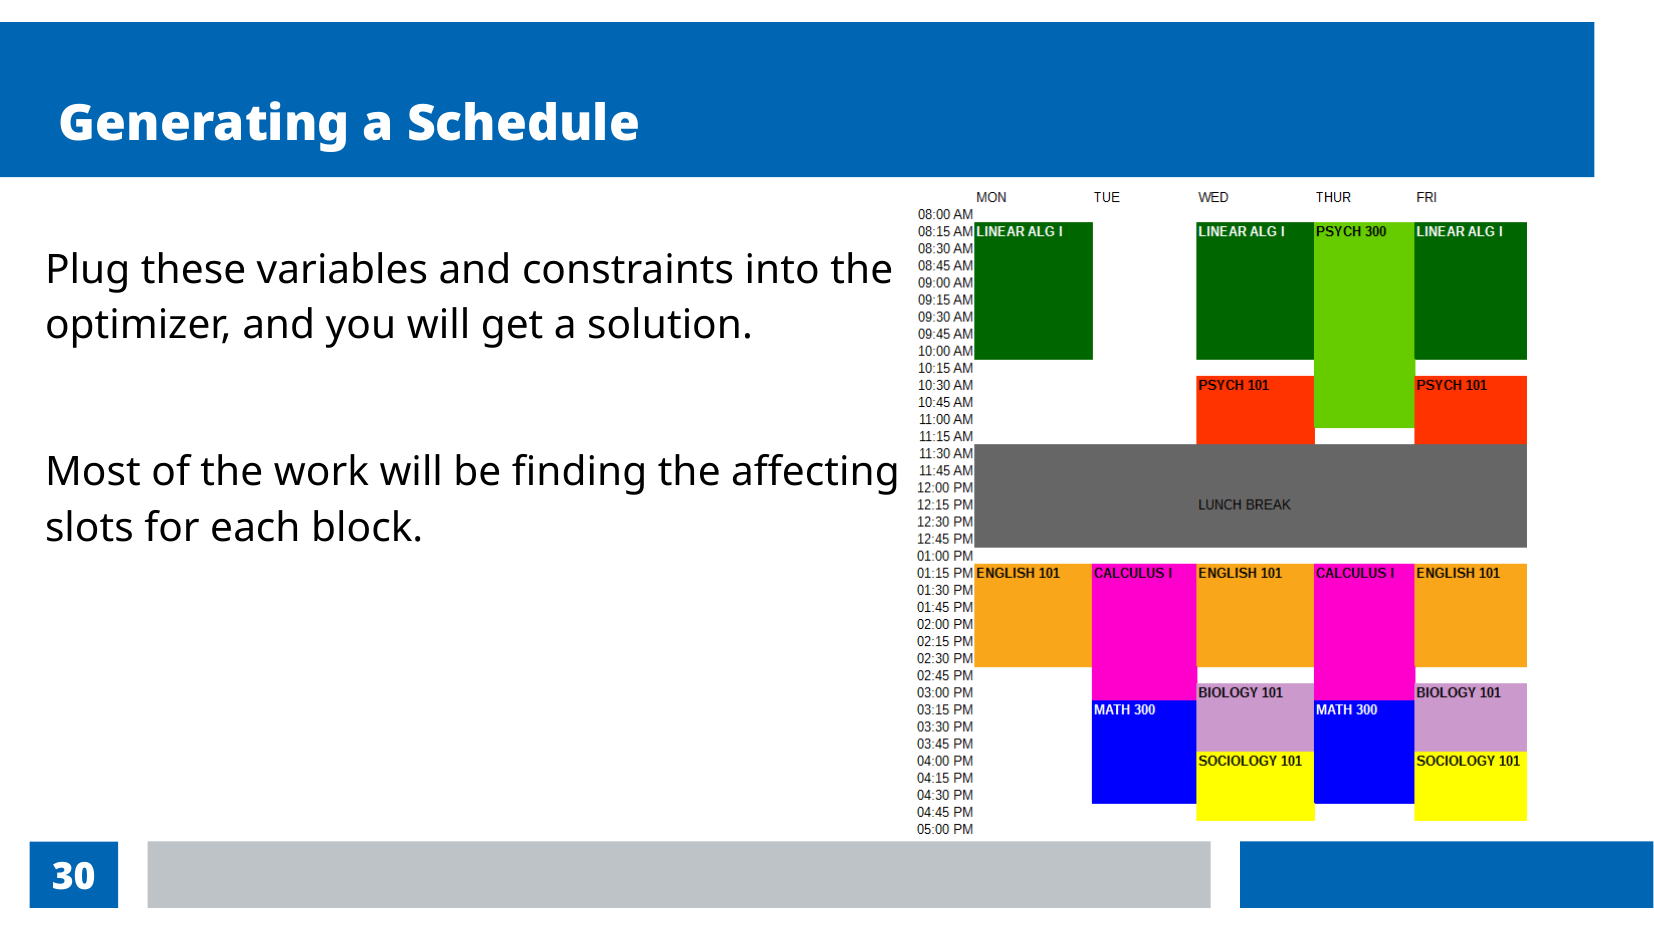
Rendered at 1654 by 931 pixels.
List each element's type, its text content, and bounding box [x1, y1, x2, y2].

list Plug these variables and constraints into the optimizer, and you will get a solution. Most of the work will be finding the affecting slots for each block. [45, 240, 905, 816]
picture [905, 188, 1531, 841]
title Generating a Schedule [59, 44, 1595, 156]
